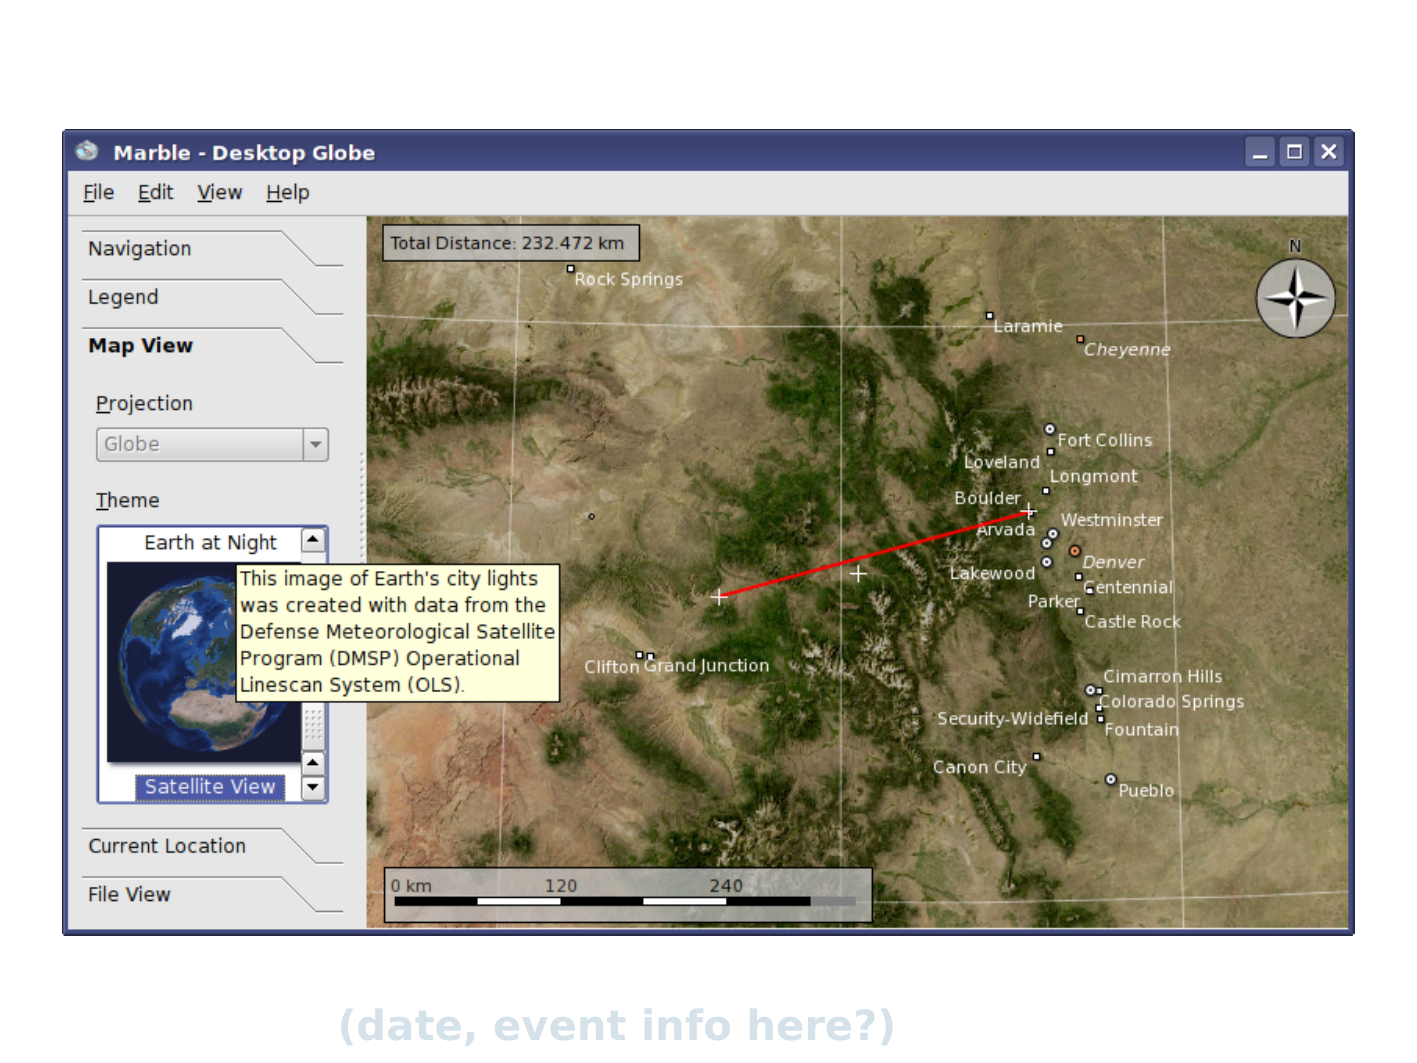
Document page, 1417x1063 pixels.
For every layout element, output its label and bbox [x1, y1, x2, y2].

picture [62, 129, 1355, 936]
